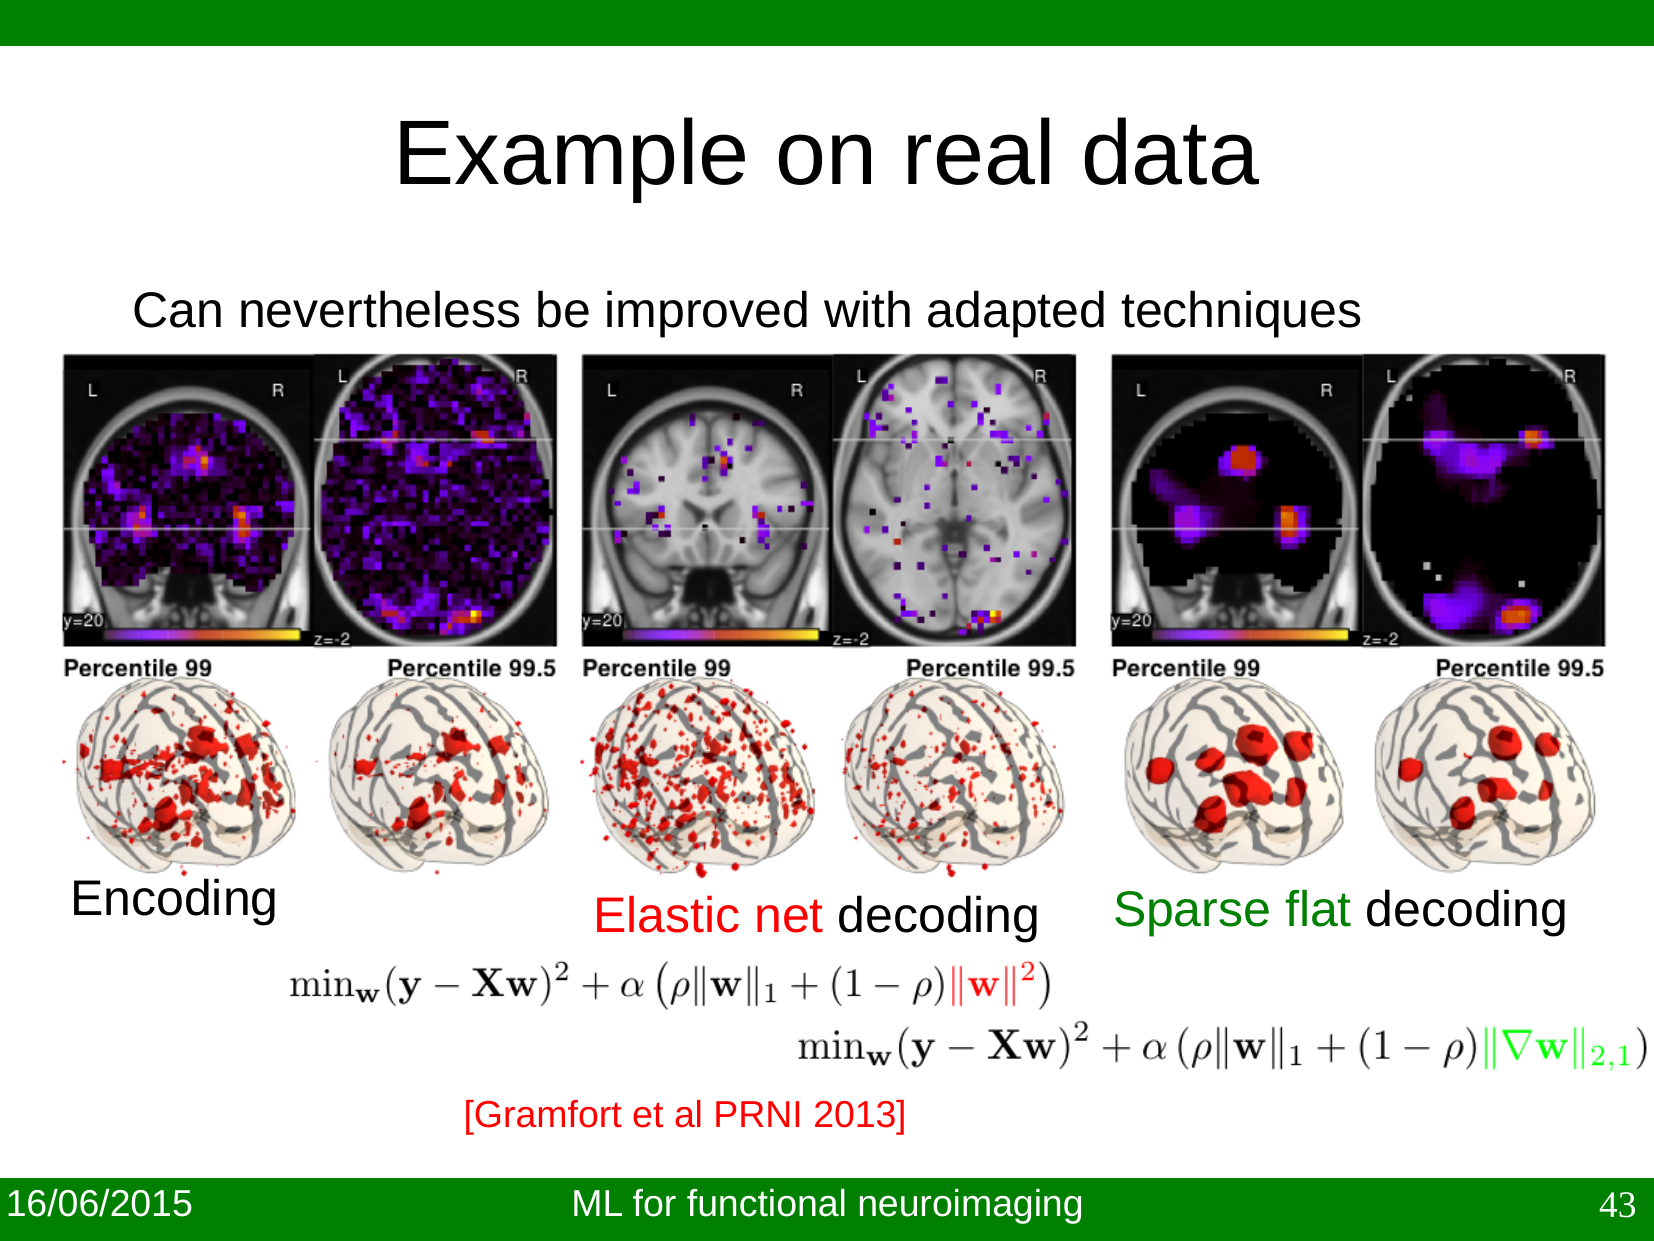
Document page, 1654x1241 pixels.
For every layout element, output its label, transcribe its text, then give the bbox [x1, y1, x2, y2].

text_box [Gramfort et al PRNI 2013] [448, 1086, 923, 1144]
picture [794, 1019, 1654, 1073]
title Example on real data [82, 49, 1571, 257]
picture [285, 951, 1052, 1012]
text_box Can nevertheless be improved with adapted techniques [118, 274, 1379, 346]
text_box Encoding [55, 862, 294, 934]
picture [55, 345, 1619, 886]
text_box Elastic net decoding [578, 880, 1087, 952]
text_box Sparse flat decoding [1098, 874, 1607, 946]
